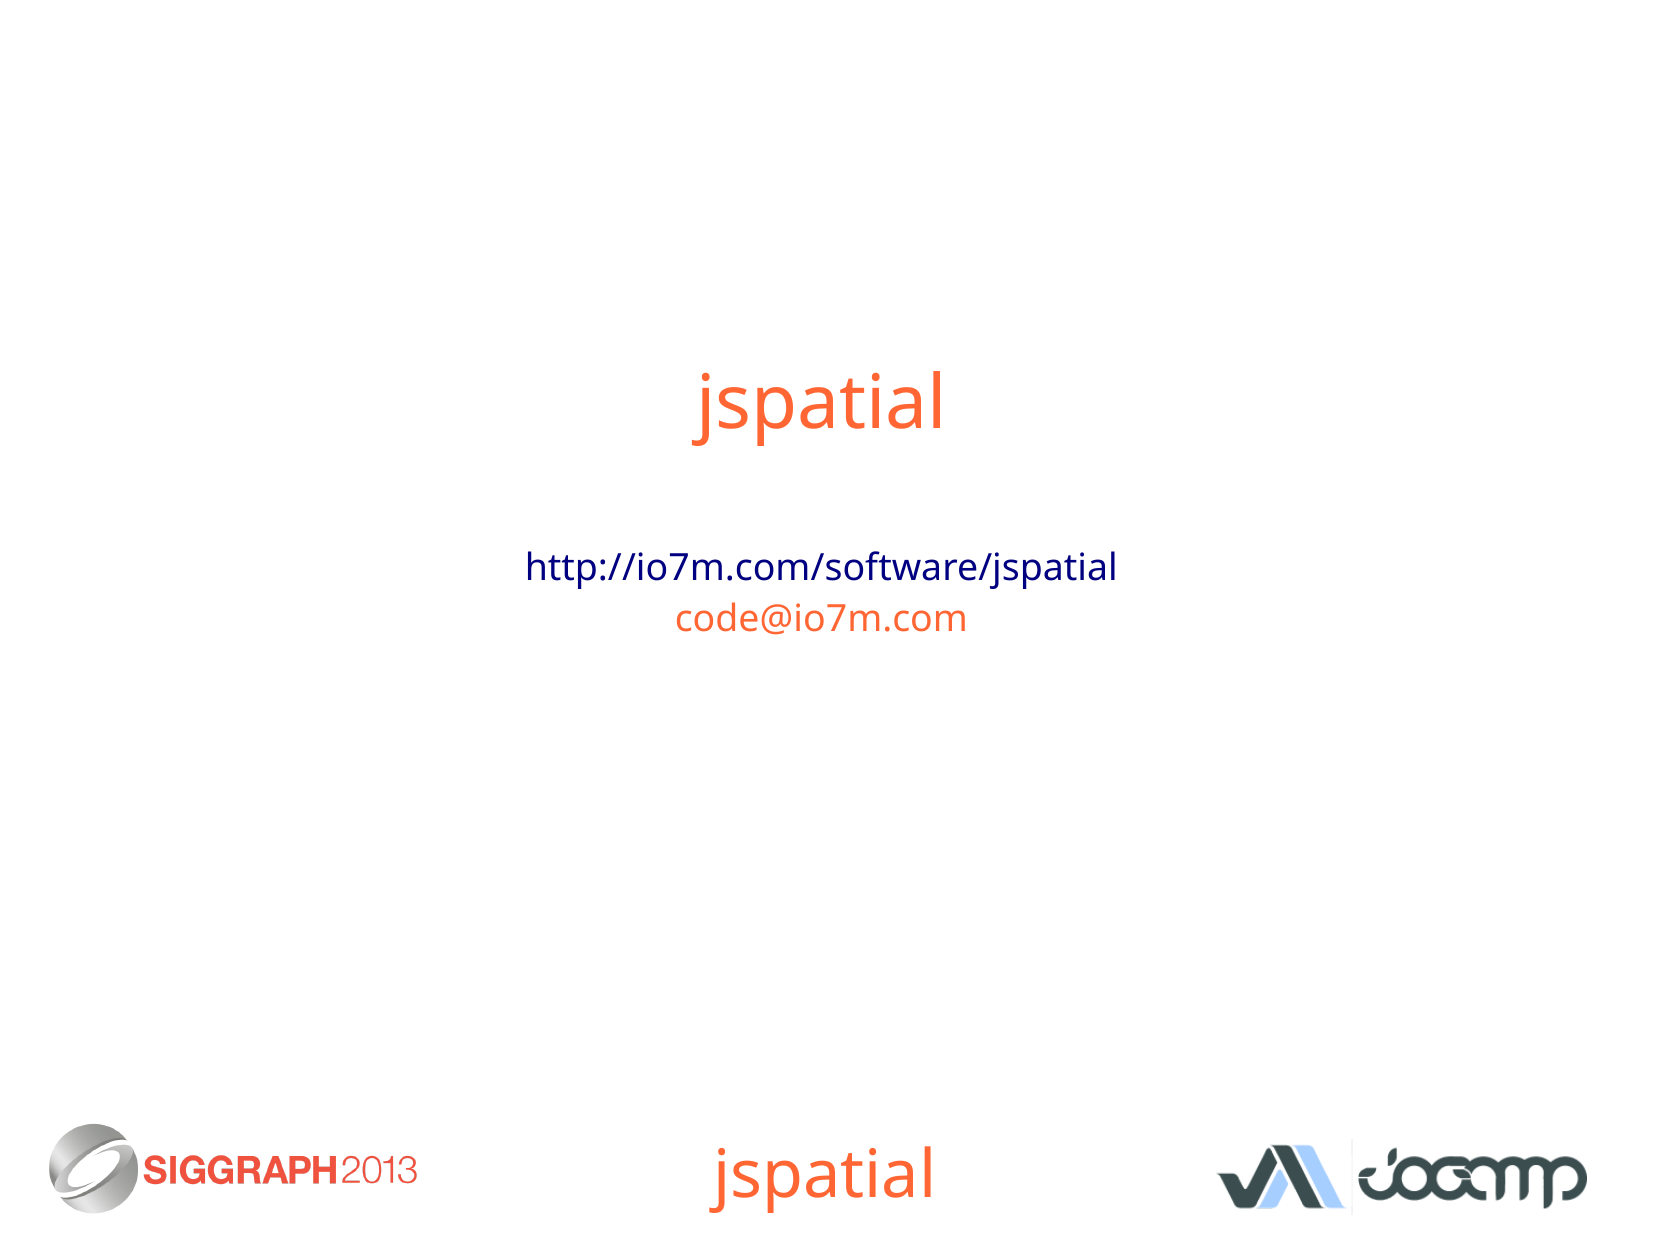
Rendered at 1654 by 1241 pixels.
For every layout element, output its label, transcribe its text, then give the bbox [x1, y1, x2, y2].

text_box jspatial [675, 1127, 976, 1216]
picture [1215, 1139, 1587, 1215]
subtitle jspatial http://io7m.com/software/jspatial code@io7m.com [68, 49, 1576, 1010]
picture [45, 1122, 421, 1215]
